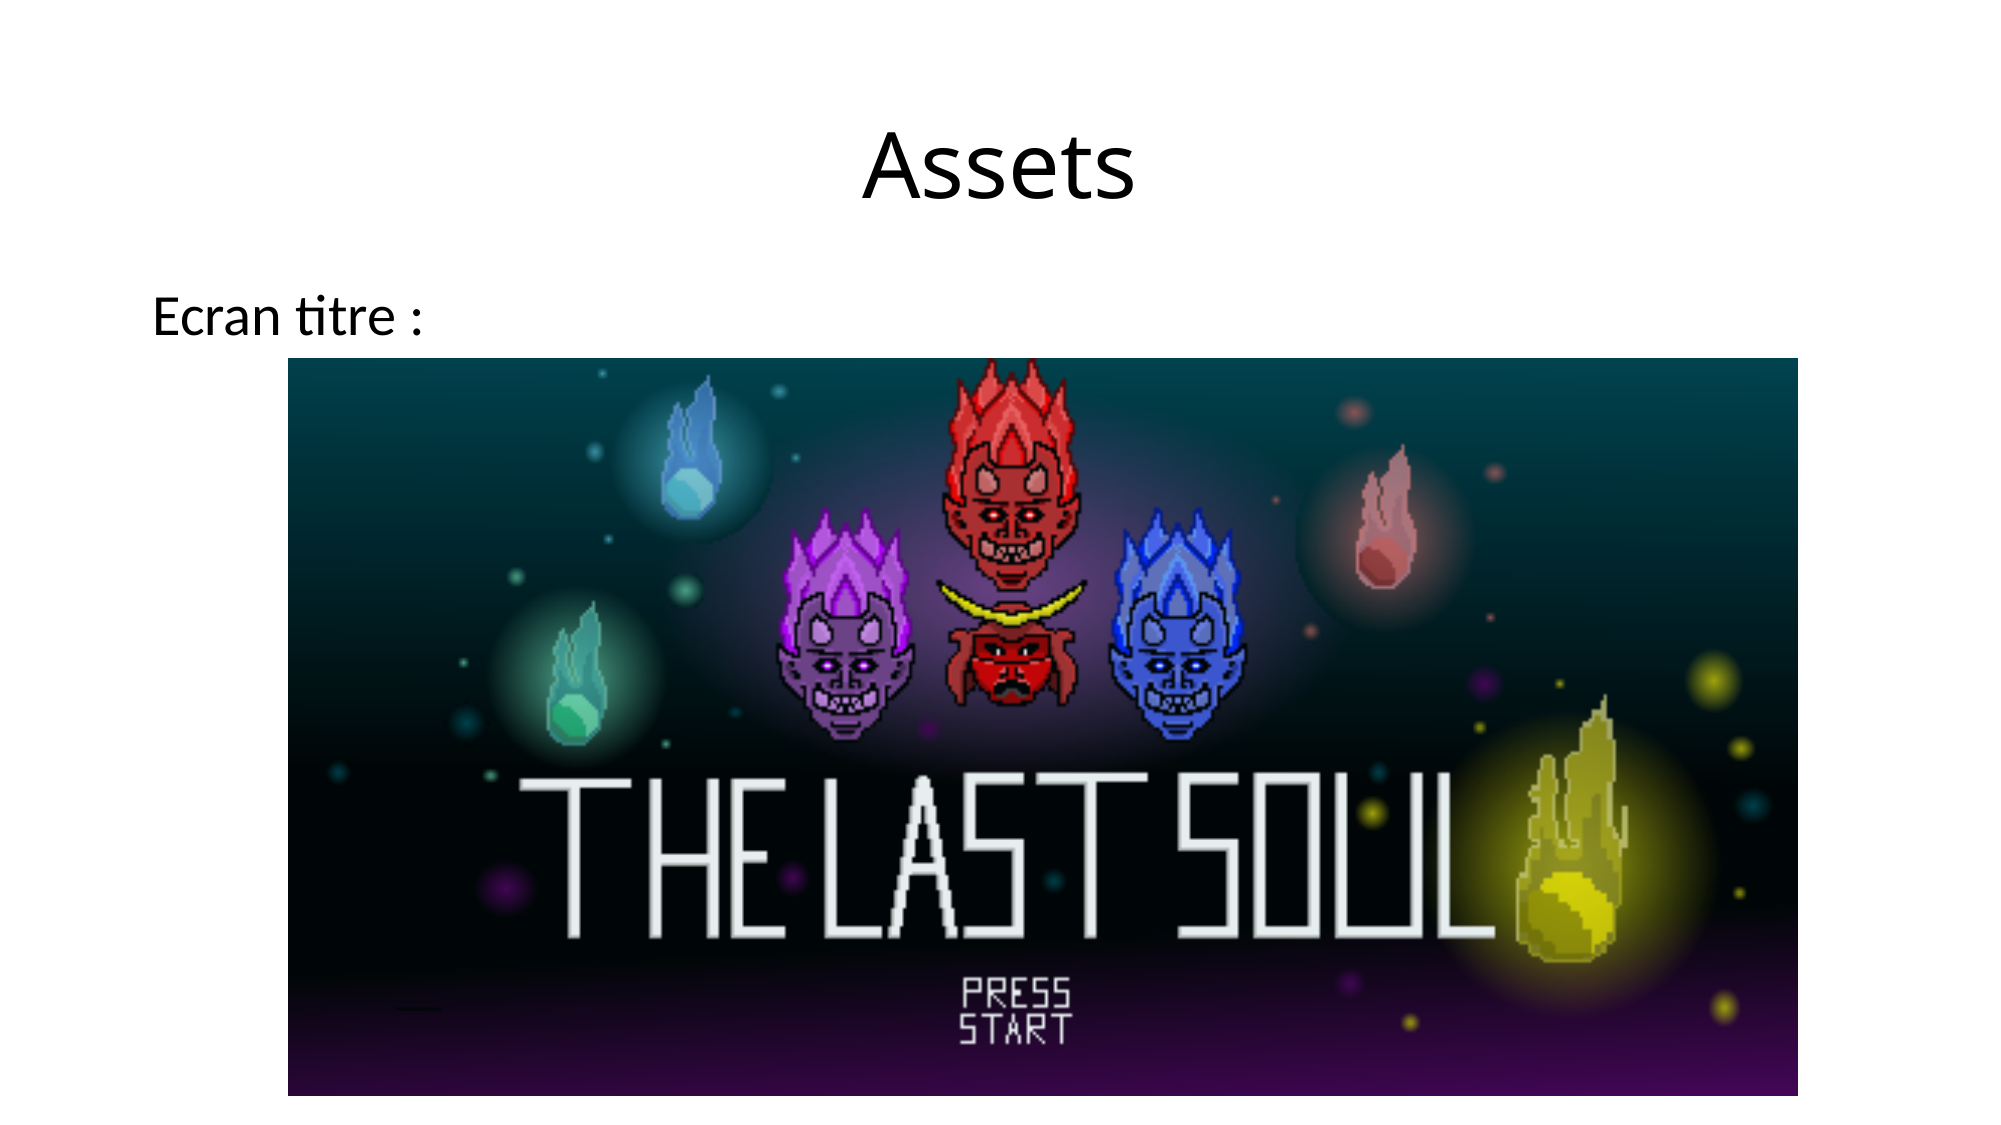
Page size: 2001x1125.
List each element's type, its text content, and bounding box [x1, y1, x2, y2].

picture [288, 358, 1798, 1096]
list Ecran titre : [137, 277, 1863, 991]
title Assets [137, 59, 1863, 277]
